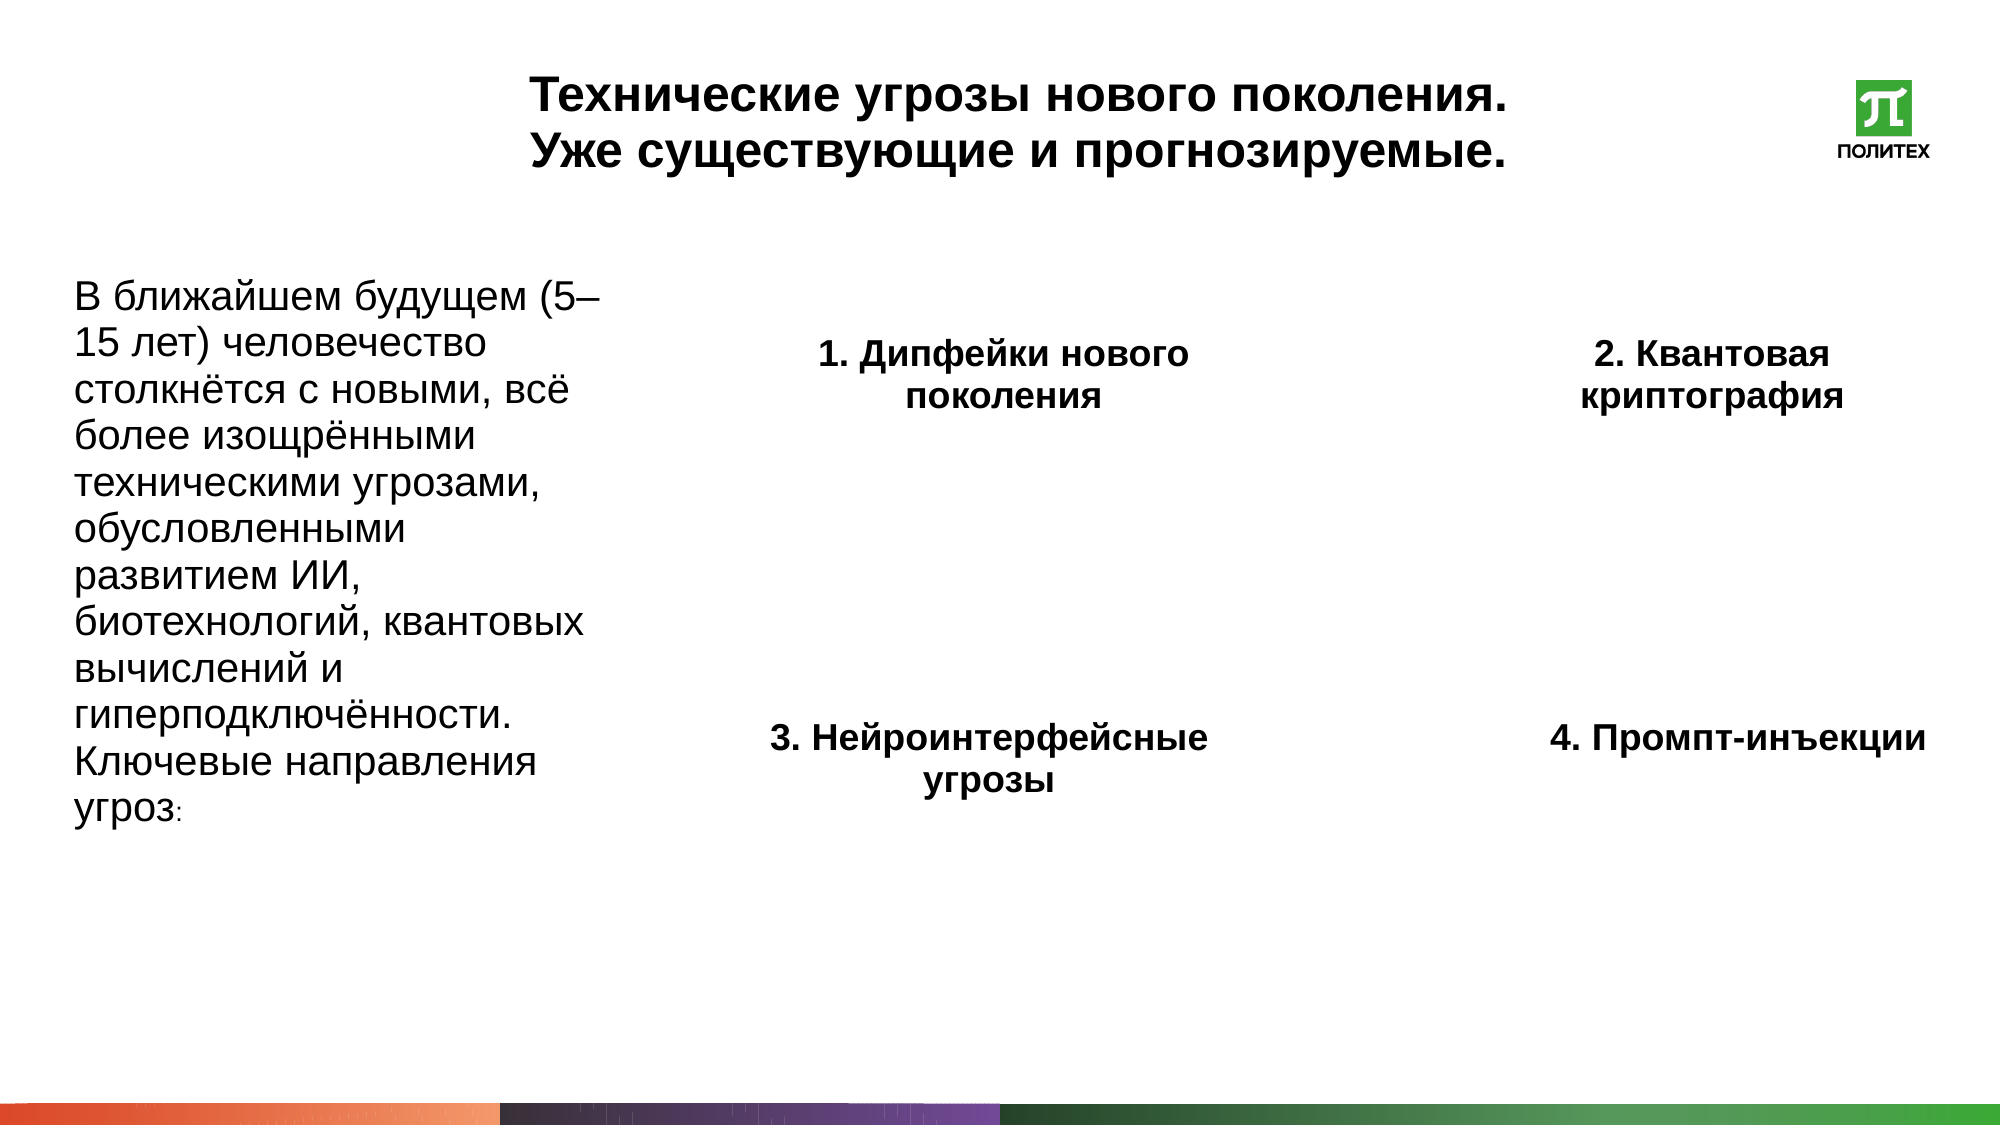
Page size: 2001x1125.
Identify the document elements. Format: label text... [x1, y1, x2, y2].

text_box Технические угрозы нового поколения. Уже существующие и прогнозируемые. [501, 59, 1536, 325]
text_box 1. Дипфейки нового поколения [738, 324, 1270, 473]
text_box В ближайшем будущем (5–15 лет) человечество столкнётся с новыми, всё более изощрёнными техническими угрозами, обусловленными развитием ИИ, биотехнологий, квантовых вычислений и гиперподключённости. Ключевые направления угроз: [59, 196, 621, 1093]
text_box 4. Промпт-инъекции [1535, 708, 1949, 827]
picture [1838, 80, 1930, 158]
text_box 2. Квантовая криптография [1476, 324, 1949, 443]
text_box 3. Нейроинтерфейсные угрозы [738, 708, 1241, 880]
